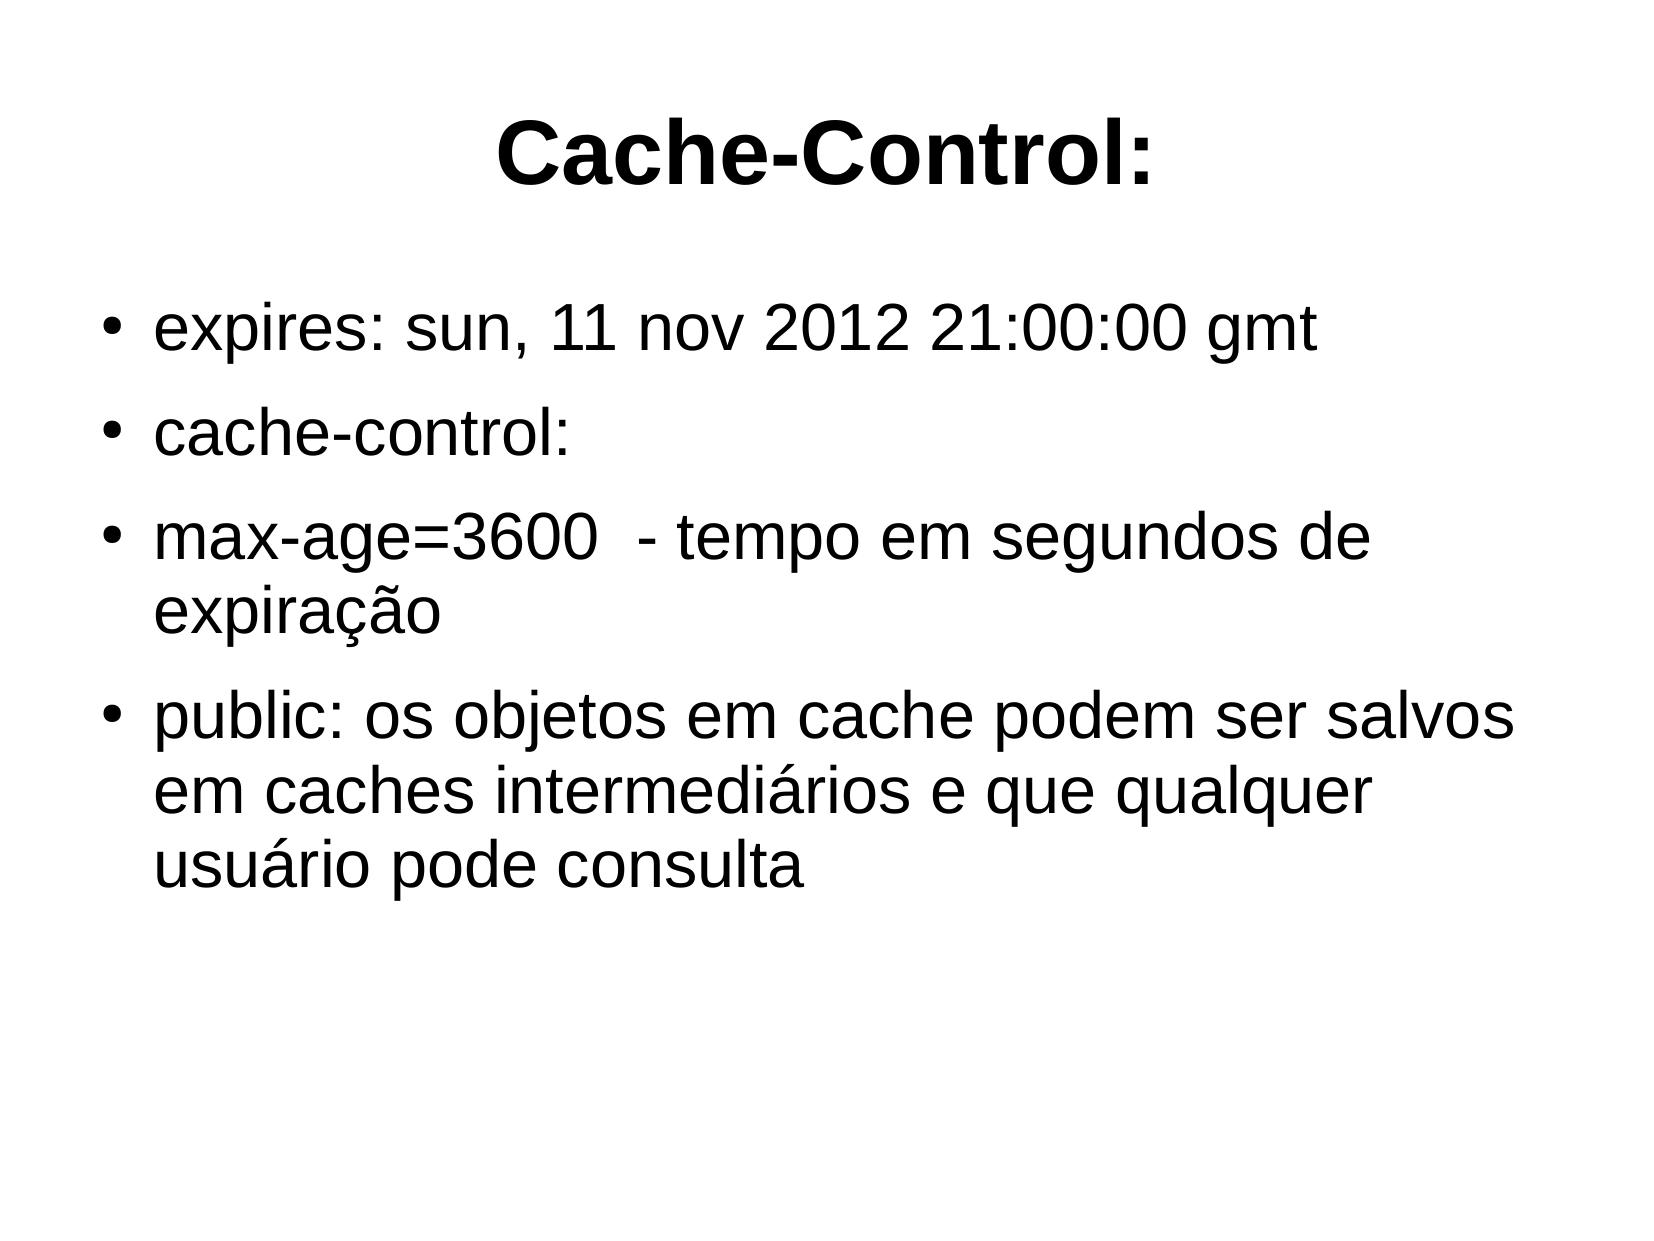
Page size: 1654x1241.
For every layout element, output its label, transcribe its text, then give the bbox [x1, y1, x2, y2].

list expires: sun, 11 nov 2012 21:00:00 gmt cache-control: max-age=3600 - tempo em segundos de expiração public: os objetos em cache podem ser salvos em caches intermediários e que qualquer usuário pode consulta [82, 290, 1538, 1123]
title Cache-Control: [82, 49, 1571, 257]
